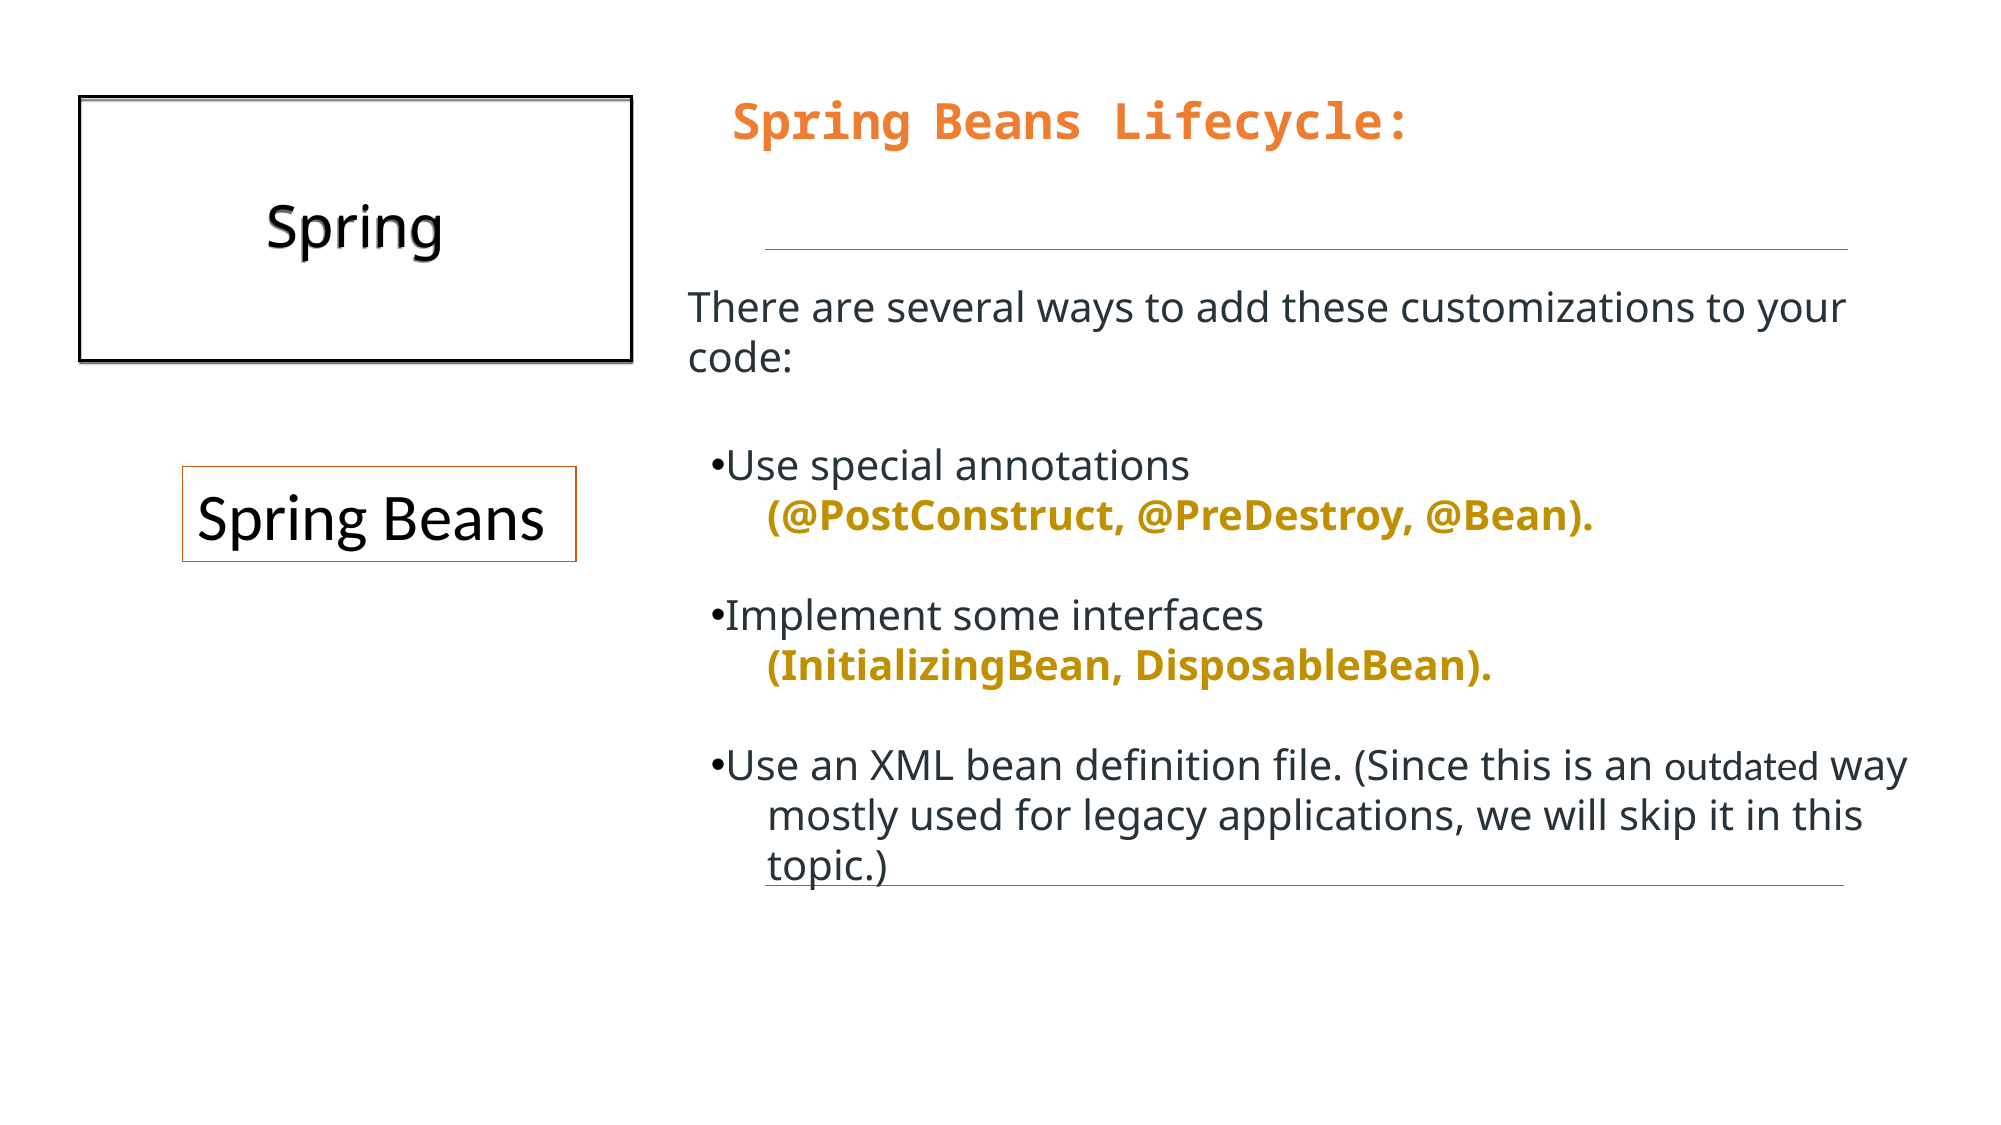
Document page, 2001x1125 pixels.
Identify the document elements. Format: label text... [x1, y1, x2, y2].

text_box Use special annotations (@PostConstruct, @PreDestroy, @Bean). Implement some interfaces (InitializingBean, DisposableBean). Use an XML bean definition file. (Since this is an outdated way mostly used for legacy applications, we will skip it in this topic.) [695, 431, 1969, 912]
text_box There are several ways to add these customizations to your code: [672, 273, 1937, 339]
title Spring [79, 96, 632, 361]
text_box Spring Beans Lifecycle: [715, 81, 1716, 158]
text_box Spring Beans [183, 467, 576, 562]
